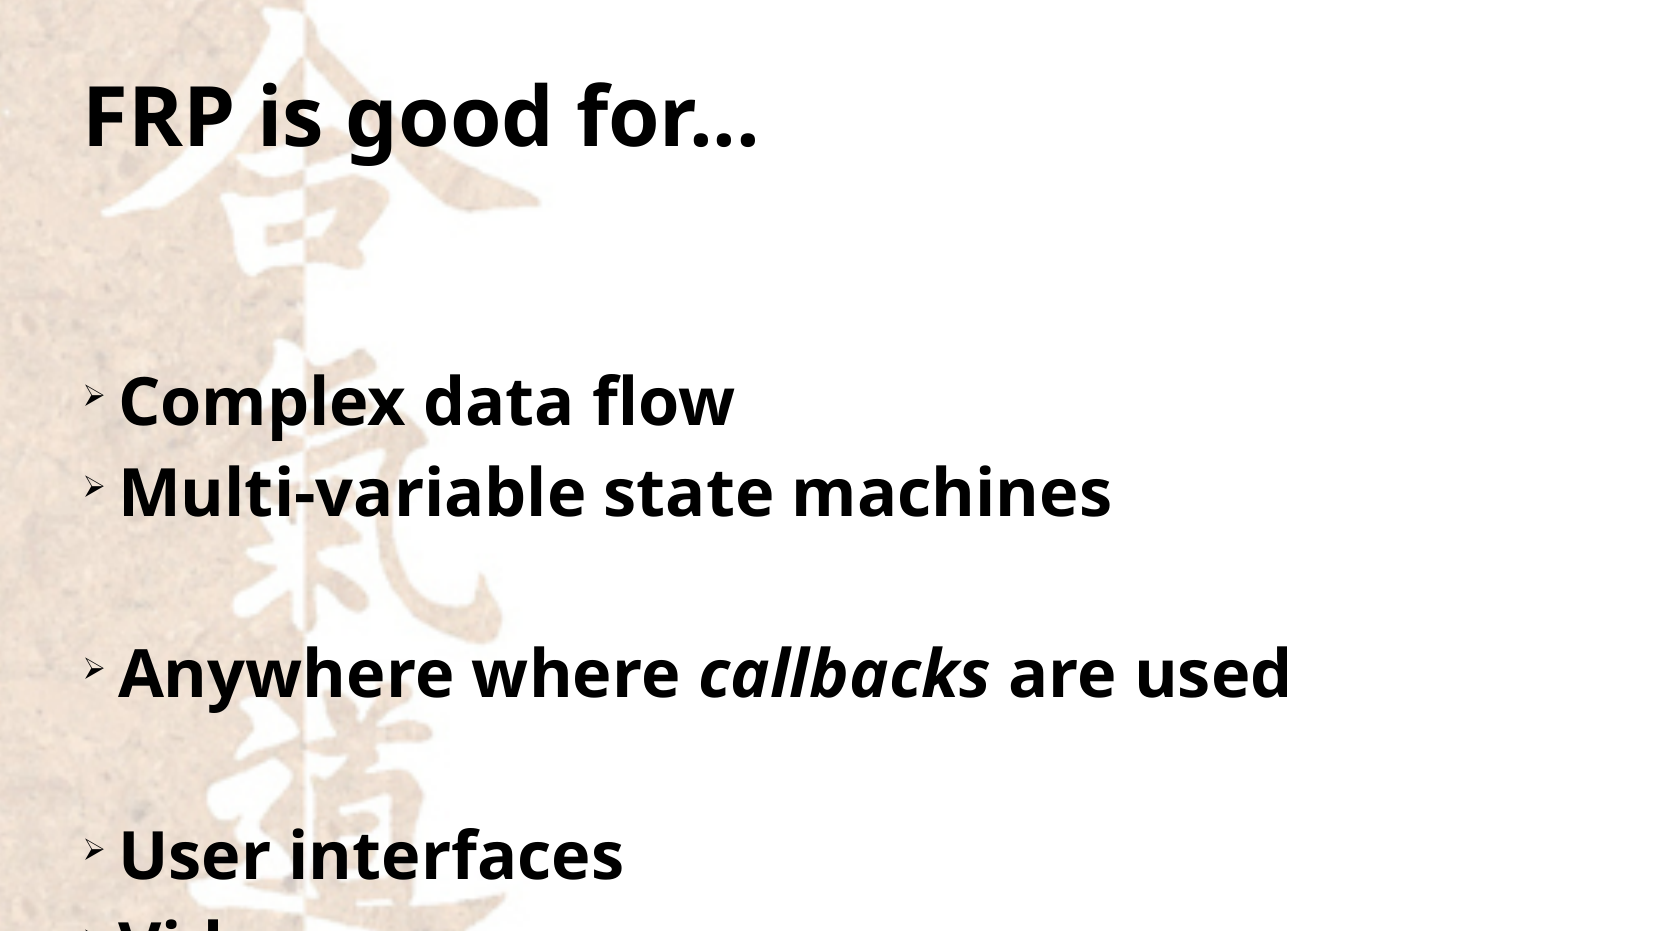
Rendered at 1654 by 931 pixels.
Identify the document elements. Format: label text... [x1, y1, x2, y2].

picture [0, 0, 1654, 931]
subtitle Complex data flow Multi-variable state machines Anywhere where callbacks are used User interfaces Video games [82, 354, 1571, 824]
title FRP is good for... [82, 37, 1571, 193]
